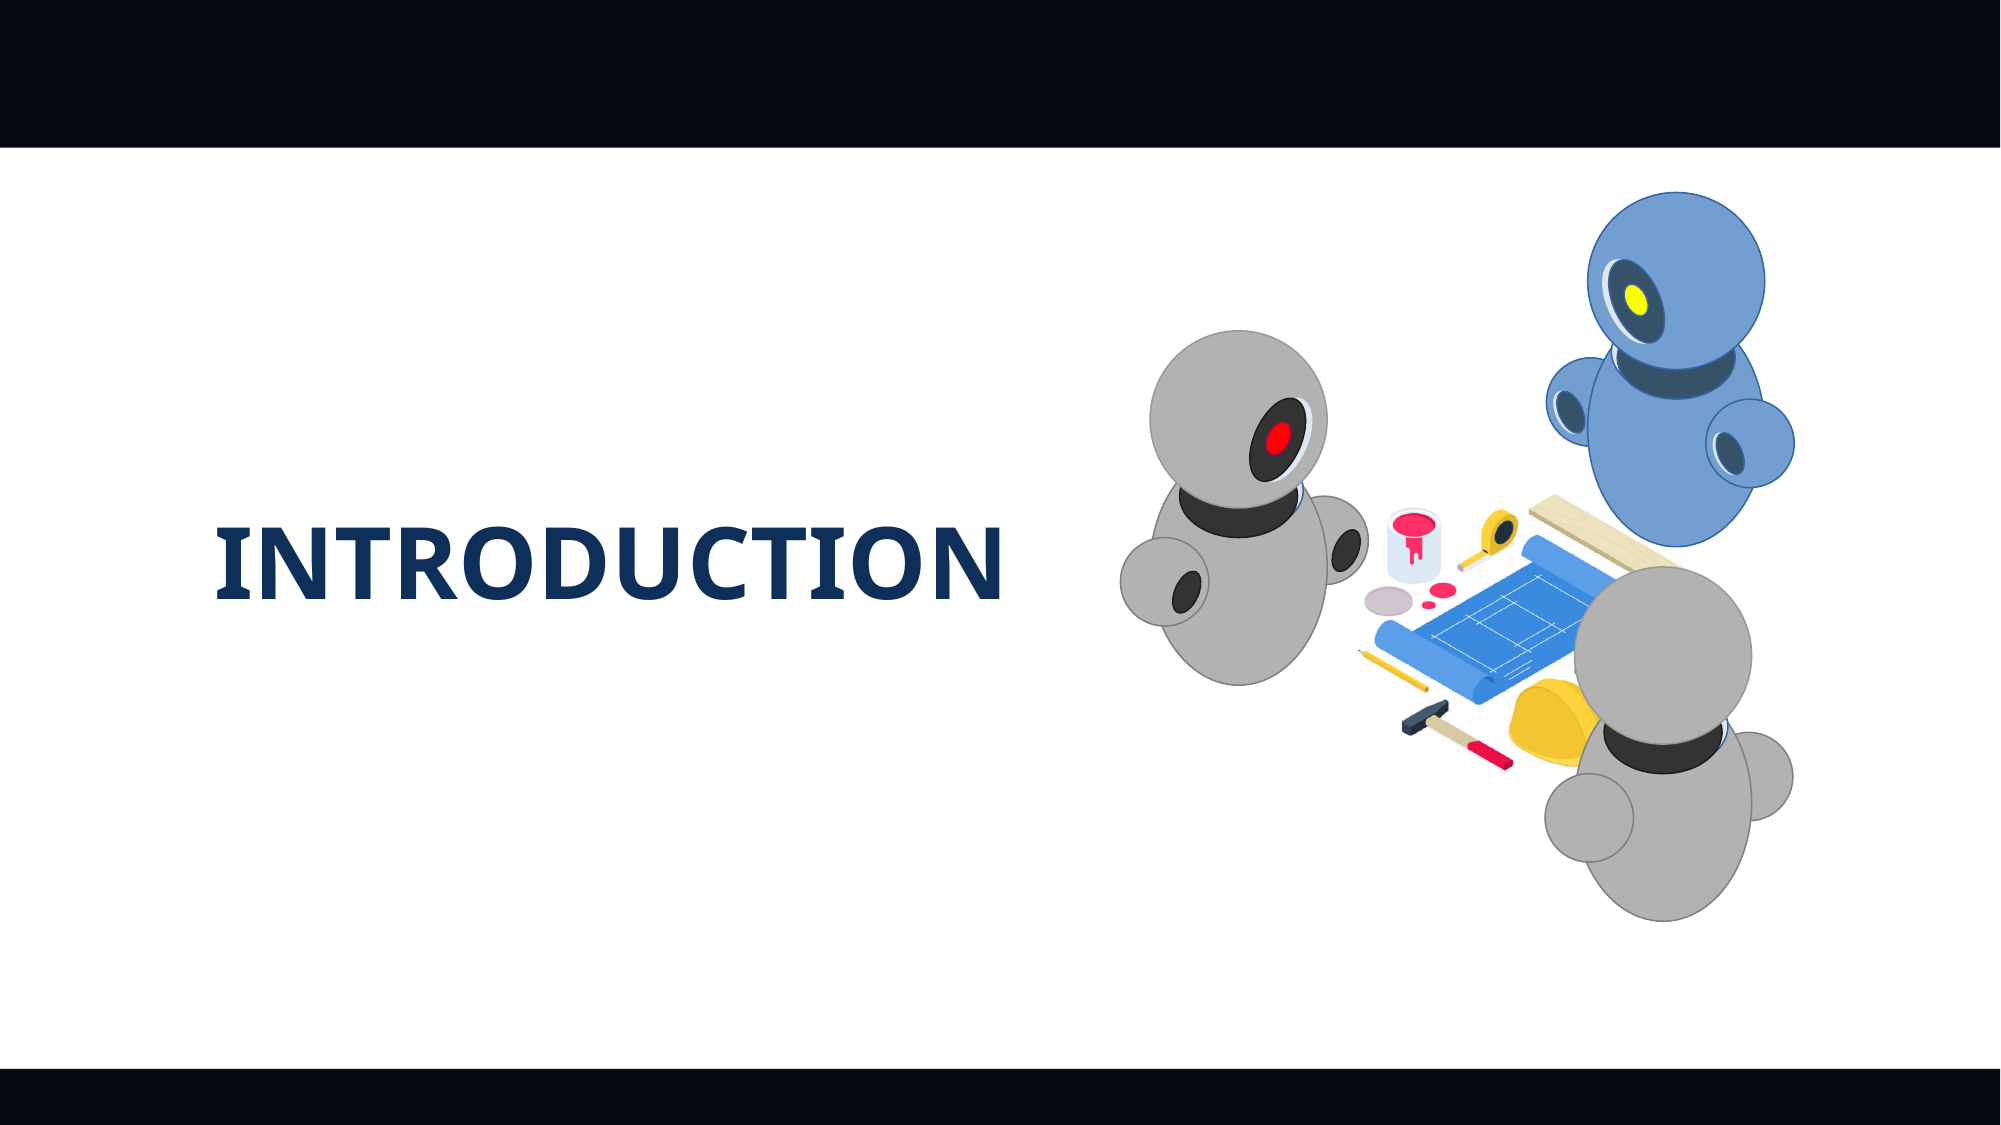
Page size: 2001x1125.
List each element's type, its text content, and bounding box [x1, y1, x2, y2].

text_box INTRODUCTION [137, 492, 1086, 627]
text_box [1546, 192, 1795, 547]
picture [1340, 442, 1702, 804]
text_box [1120, 330, 1369, 686]
text_box [1545, 566, 1793, 922]
